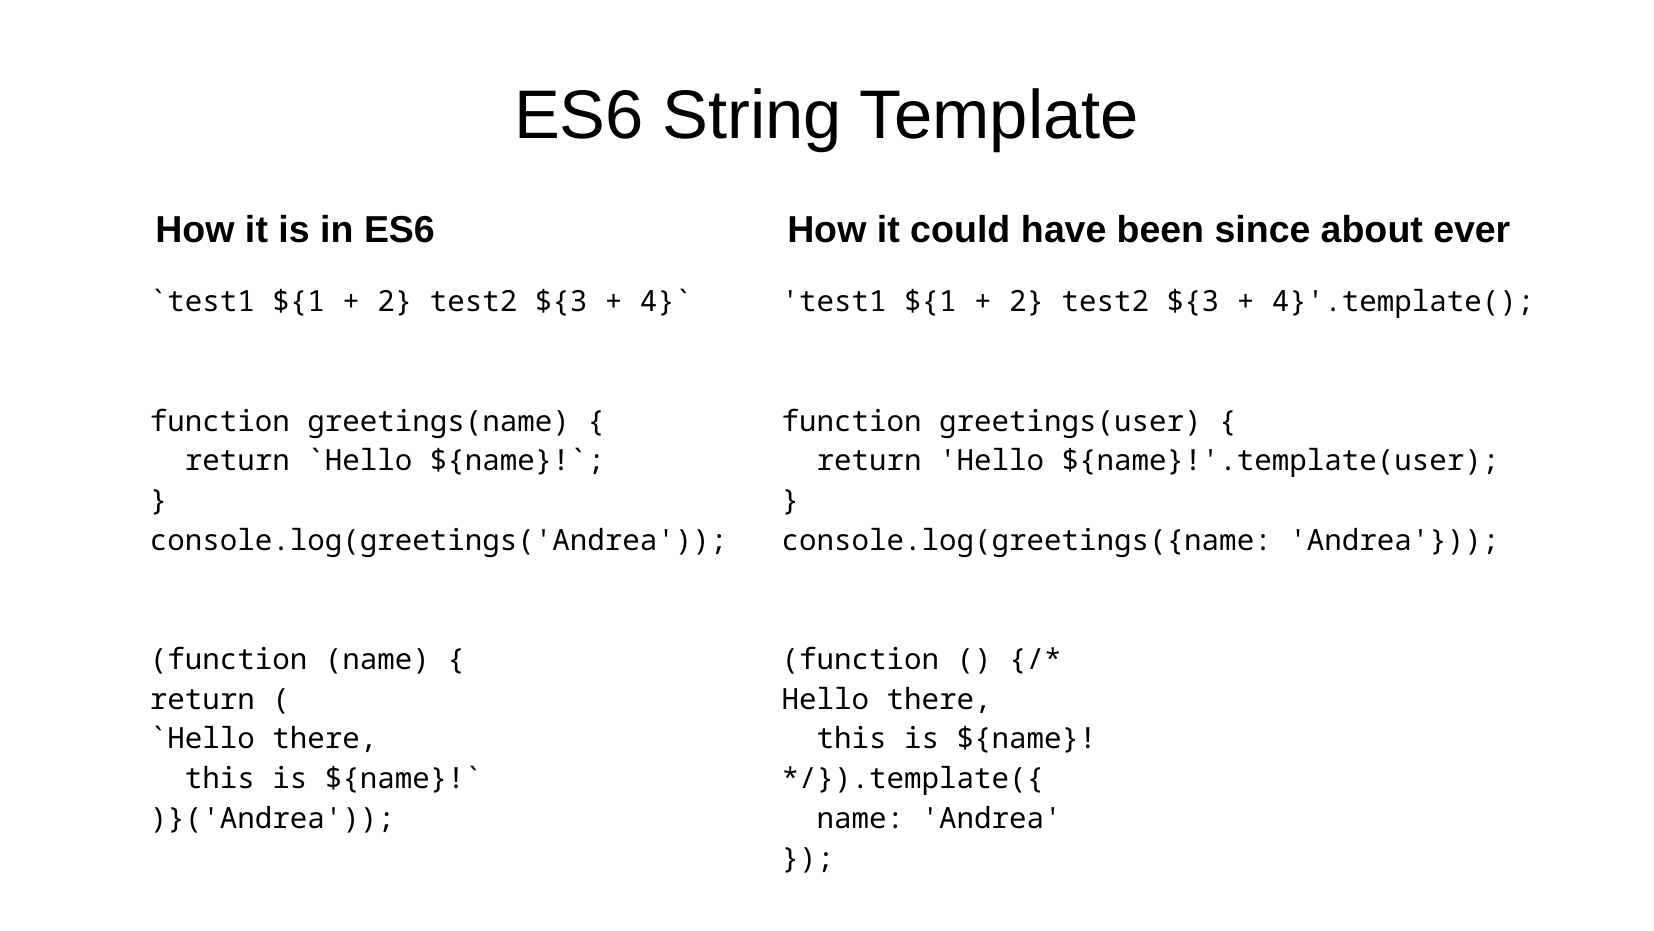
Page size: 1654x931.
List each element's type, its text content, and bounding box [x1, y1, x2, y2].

title ES6 String Template [82, 37, 1571, 193]
text_box How it could have been since about ever [772, 200, 1526, 258]
text_box 'test1 ${1 + 2} test2 ${3 + 4}'.template(); function greetings(user) { return 'Hello ${name}!'.template(user); } console.log(greetings({name: 'Andrea'})); (function () {/* Hello there, this is ${name}! */}).template({ name: 'Andrea' }); '<a href="${href}">hello</a>'.template( html, {href: href} ); [766, 273, 1576, 904]
text_box How it is in ES6 [140, 200, 451, 258]
text_box `test1 ${1 + 2} test2 ${3 + 4}` function greetings(name) { return `Hello ${name}!`; } console.log(greetings('Andrea')); (function (name) { return ( `Hello there, this is ${name}!` )}('Andrea')); html`<a href="${href}">hello</a>`; [135, 273, 760, 842]
